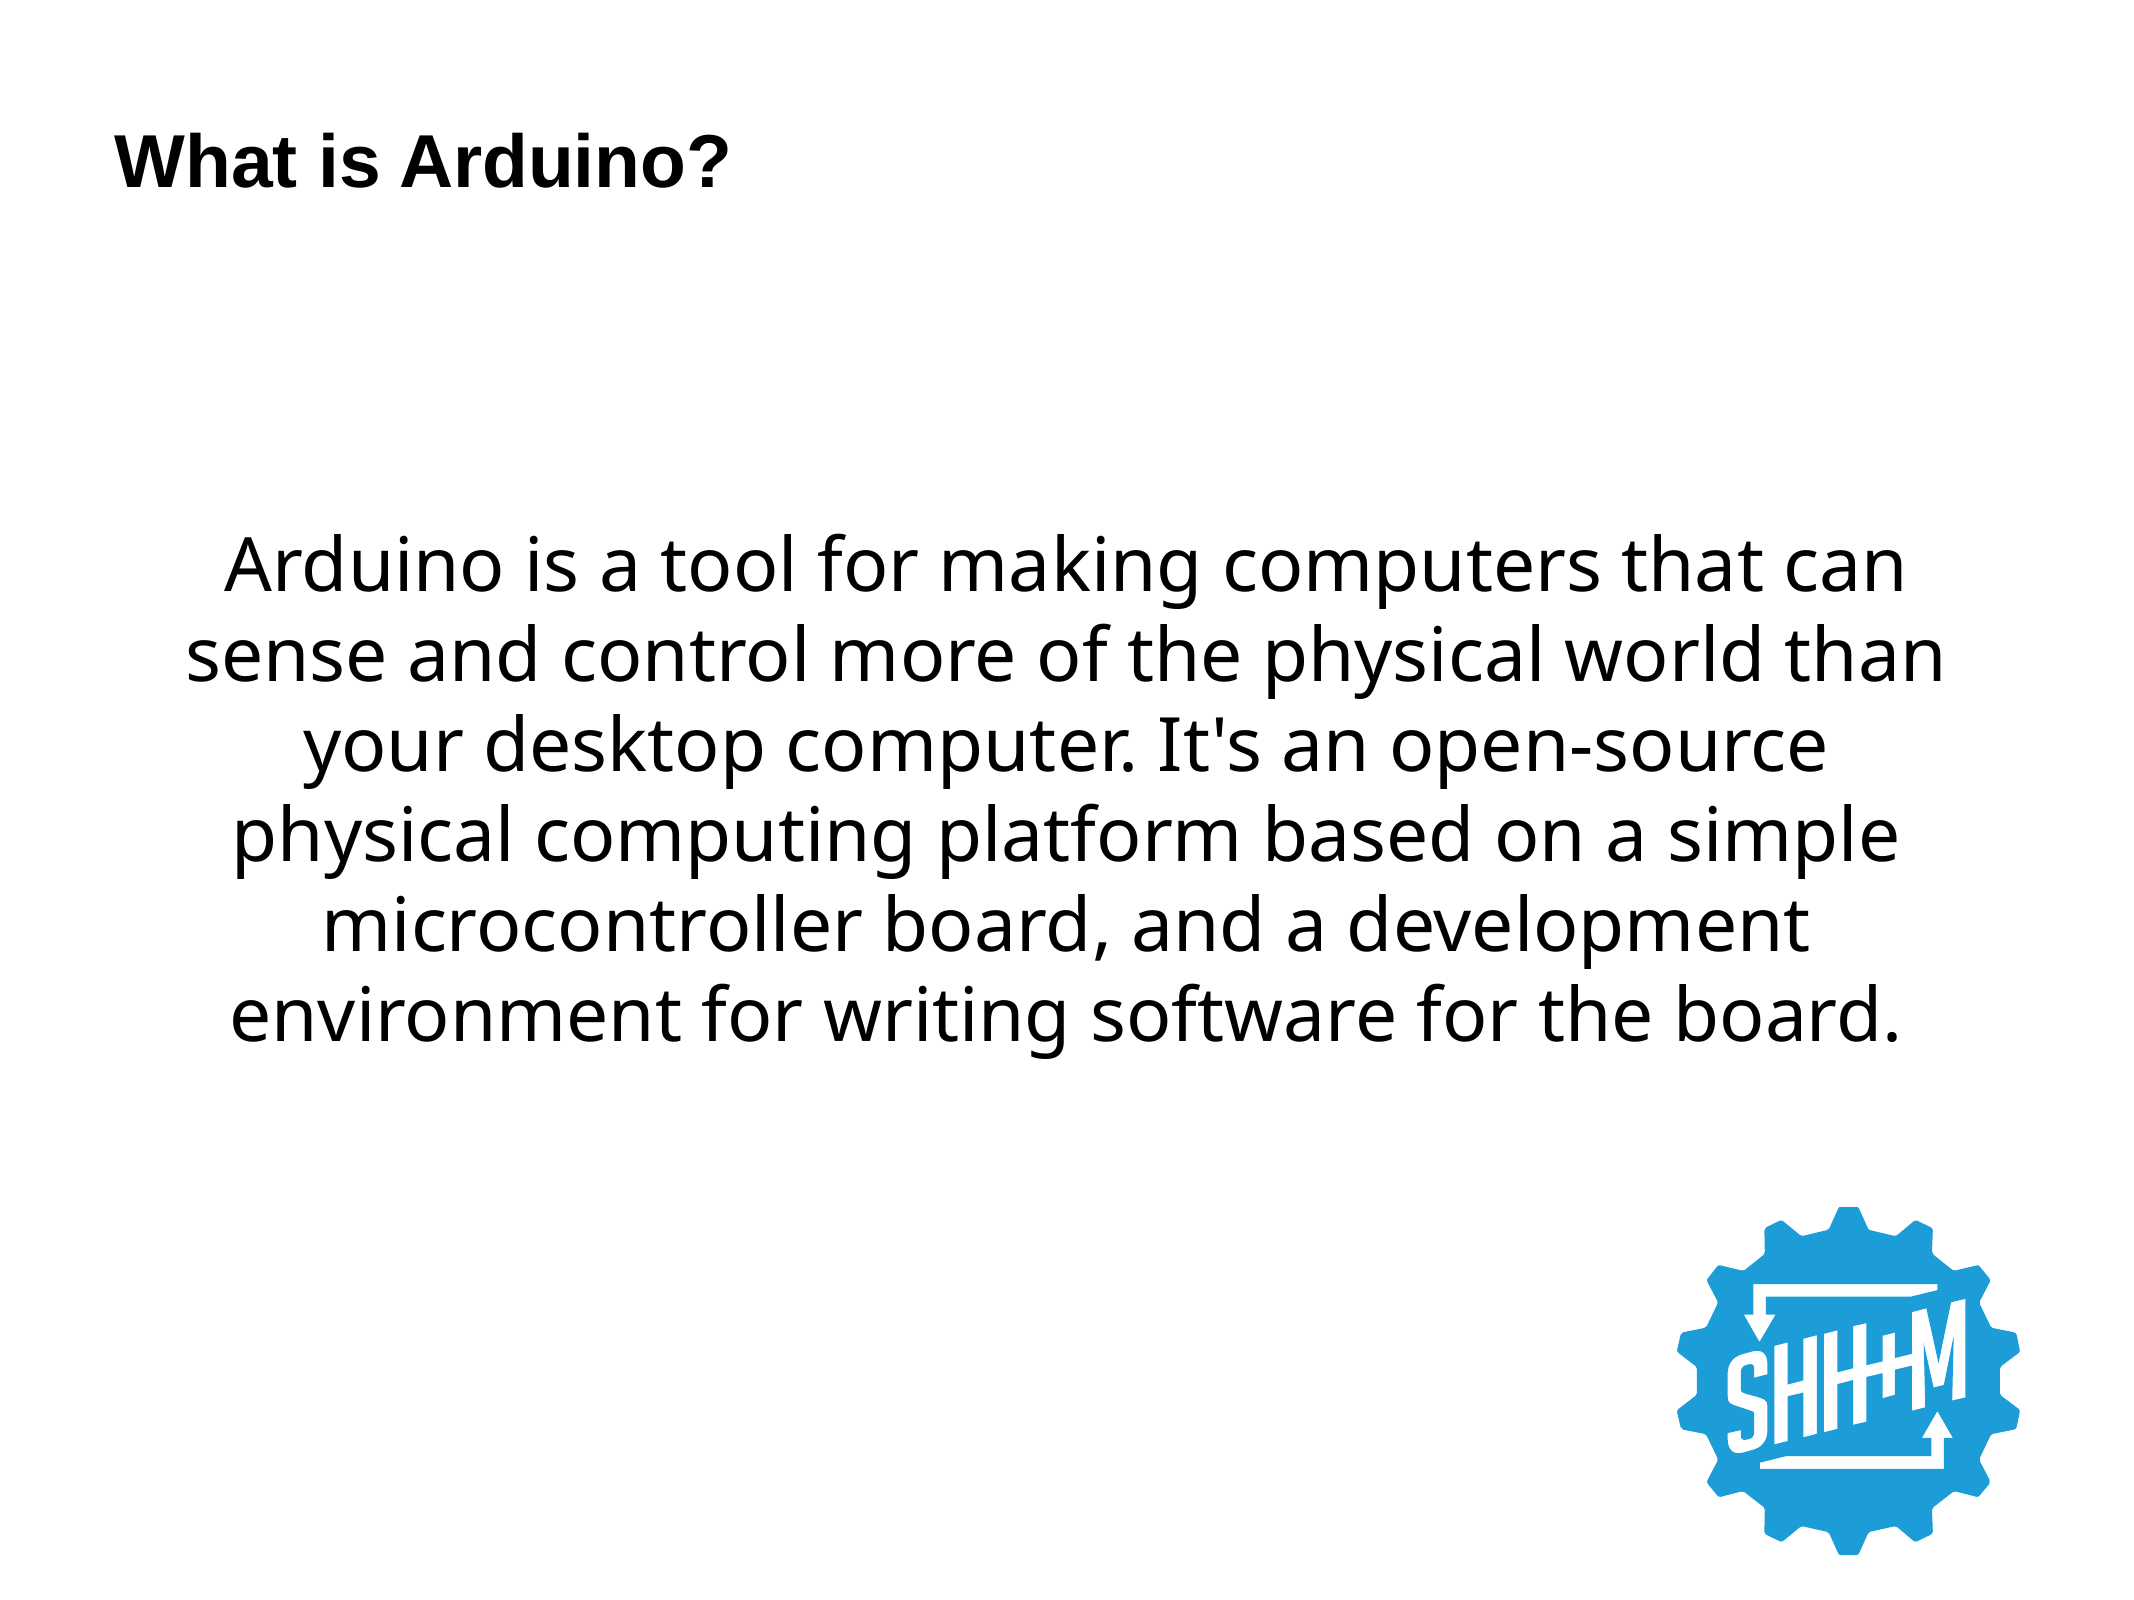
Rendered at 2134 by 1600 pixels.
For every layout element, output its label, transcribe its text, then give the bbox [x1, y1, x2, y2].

picture [1677, 1207, 2020, 1556]
text_box What is Arduino? [106, 103, 741, 211]
text_box Arduino is a tool for making computers that can sense and control more of the physical world than your desktop computer. It's an open-source physical computing platform based on a simple microcontroller board, and a development environment for writing software for the board. [163, 507, 1970, 1065]
